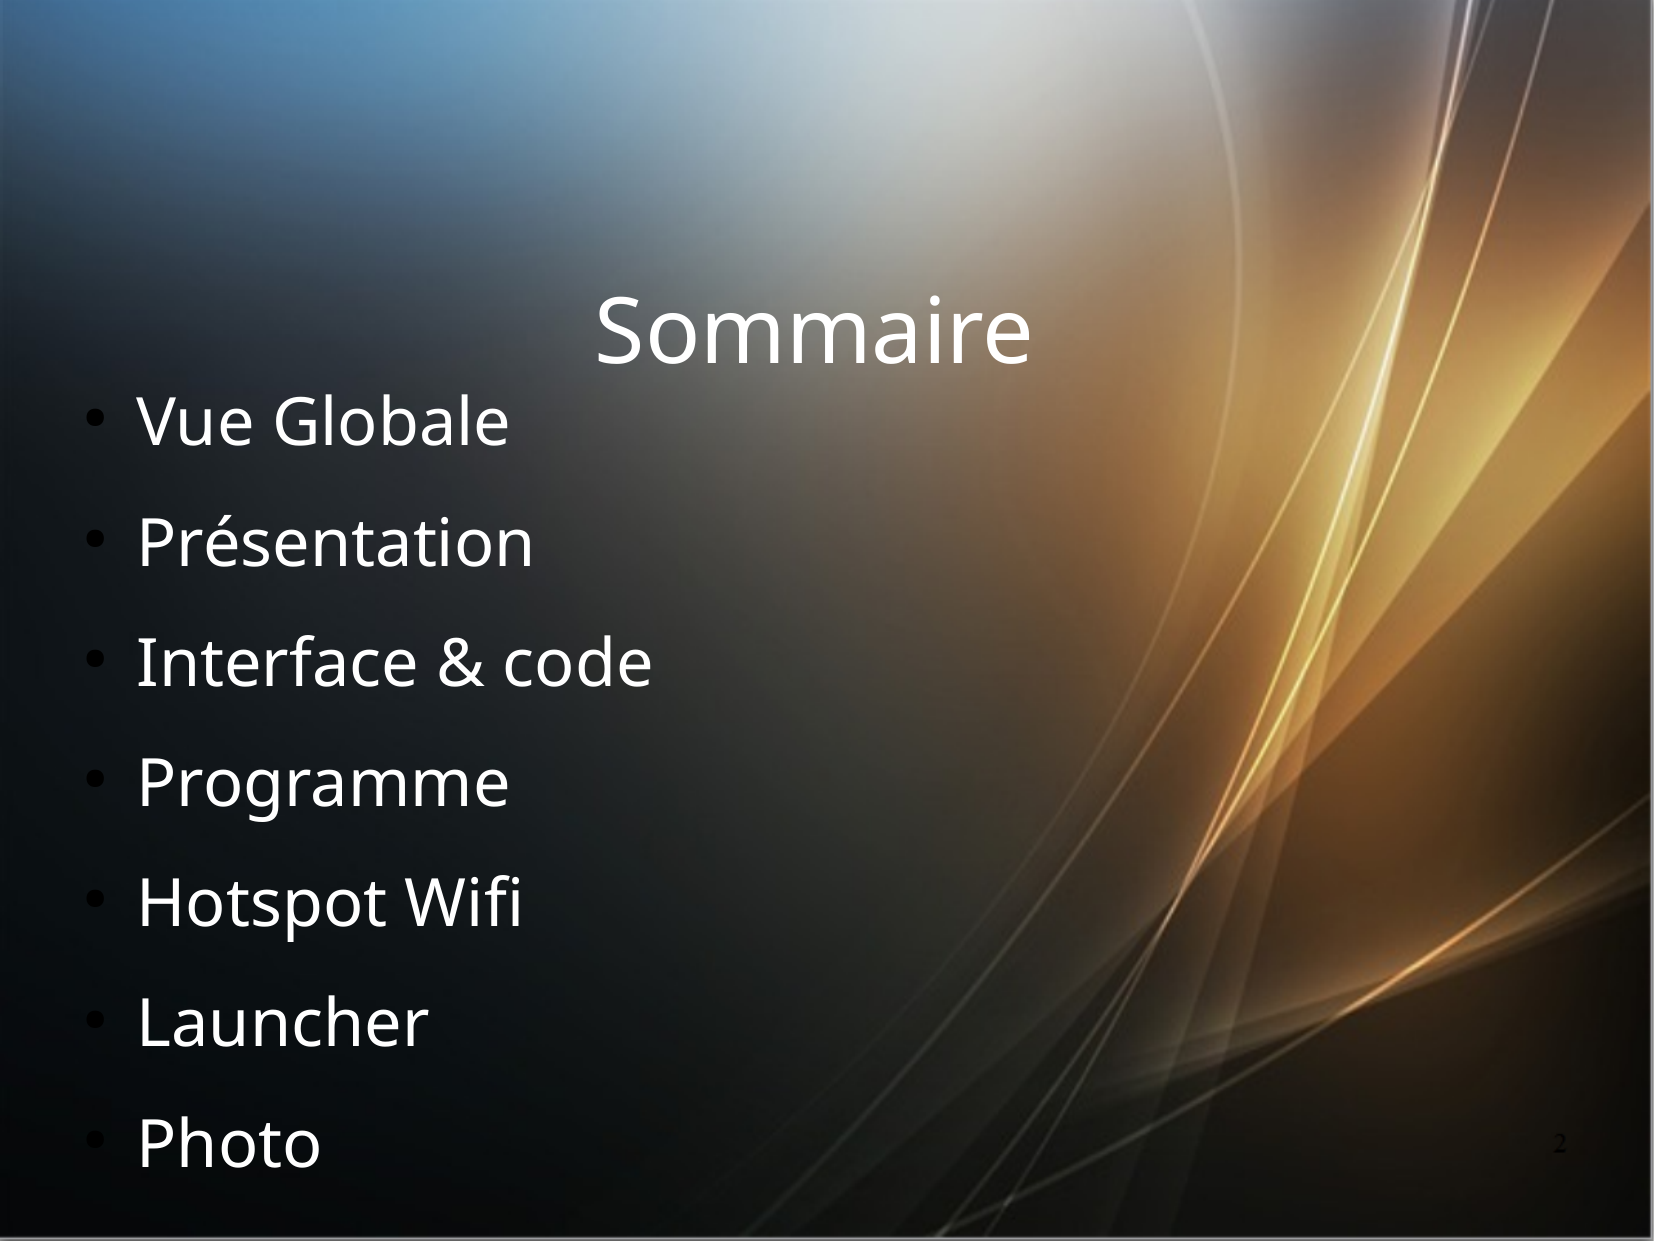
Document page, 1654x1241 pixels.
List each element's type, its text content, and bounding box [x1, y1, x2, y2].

picture [0, 0, 1654, 1241]
title Sommaire [70, 224, 1559, 432]
list Vue Globale Présentation Interface & code Programme Hotspot Wifi Launcher Photo [65, 374, 1554, 1193]
